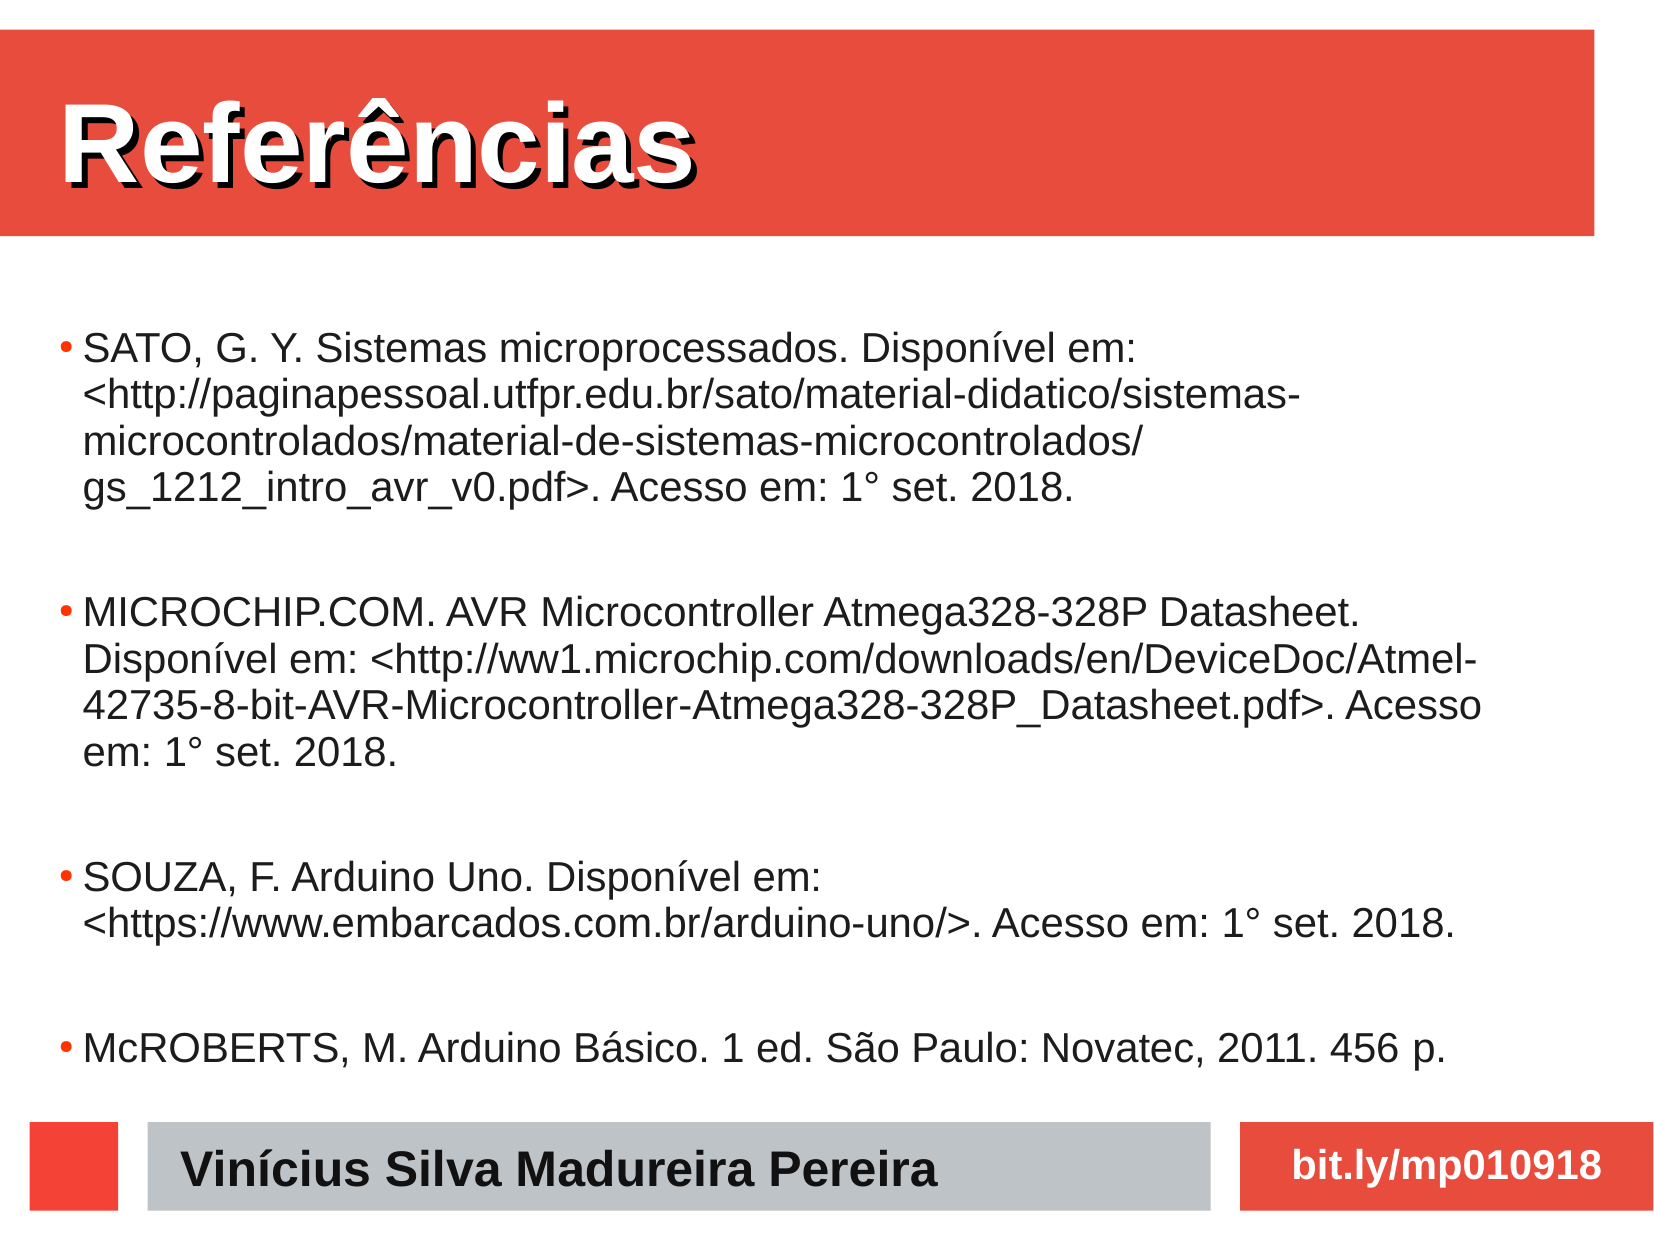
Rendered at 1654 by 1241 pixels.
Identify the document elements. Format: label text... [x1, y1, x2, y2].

text_box Vinícius Silva Madureira Pereira [165, 1133, 1170, 1205]
list SATO, G. Y. Sistemas microprocessados. Disponível em: <http://paginapessoal.utfpr.edu.br/sato/material-didatico/sistemas-microcontrolados/material-de-sistemas-microcontrolados/gs_1212_intro_avr_v0.pdf>. Acesso em: 1° set. 2018. MICROCHIP.COM. AVR Microcontroller Atmega328-328P Datasheet. Disponível em: <http://ww1.microchip.com/downloads/en/DeviceDoc/Atmel-42735-8-bit-AVR-Microcontroller-Atmega328-328P_Datasheet.pdf>. Acesso em: 1° set. 2018. SOUZA, F. Arduino Uno. Disponível em: <https://www.embarcados.com.br/arduino-uno/>. Acesso em: 1° set. 2018. McROBERTS, M. Arduino Básico. 1 ed. São Paulo: Novatec, 2011. 456 p. [59, 324, 1565, 1093]
text_box bit.ly/mp010918 [1228, 1133, 1654, 1205]
title Referências [59, 59, 1595, 207]
